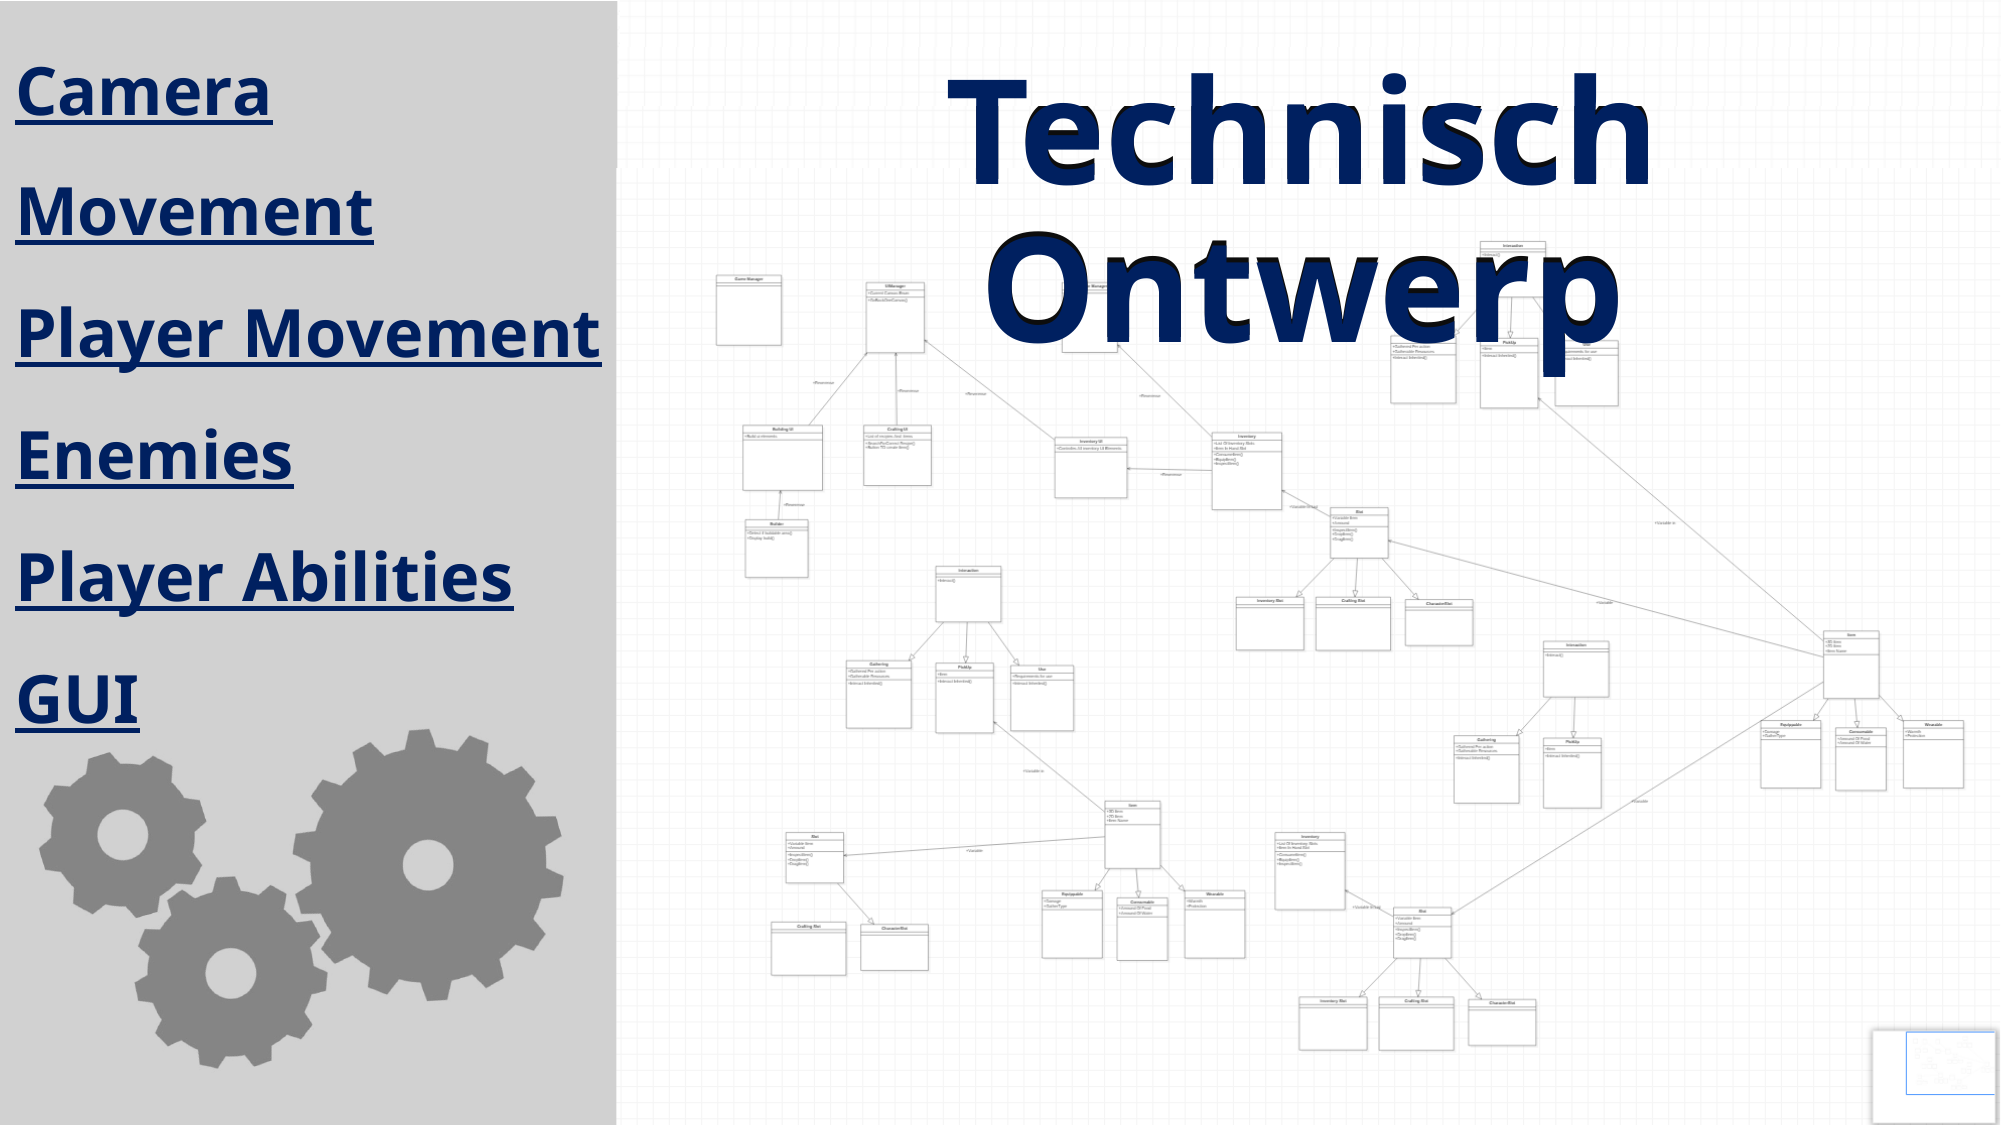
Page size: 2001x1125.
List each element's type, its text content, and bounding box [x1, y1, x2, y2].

text_box Technisch Ontwerp [901, 51, 1705, 304]
picture [616, 0, 2000, 1125]
text_box Camera Movement Player Movement Enemies Player Abilities GUI [0, 1, 618, 1125]
